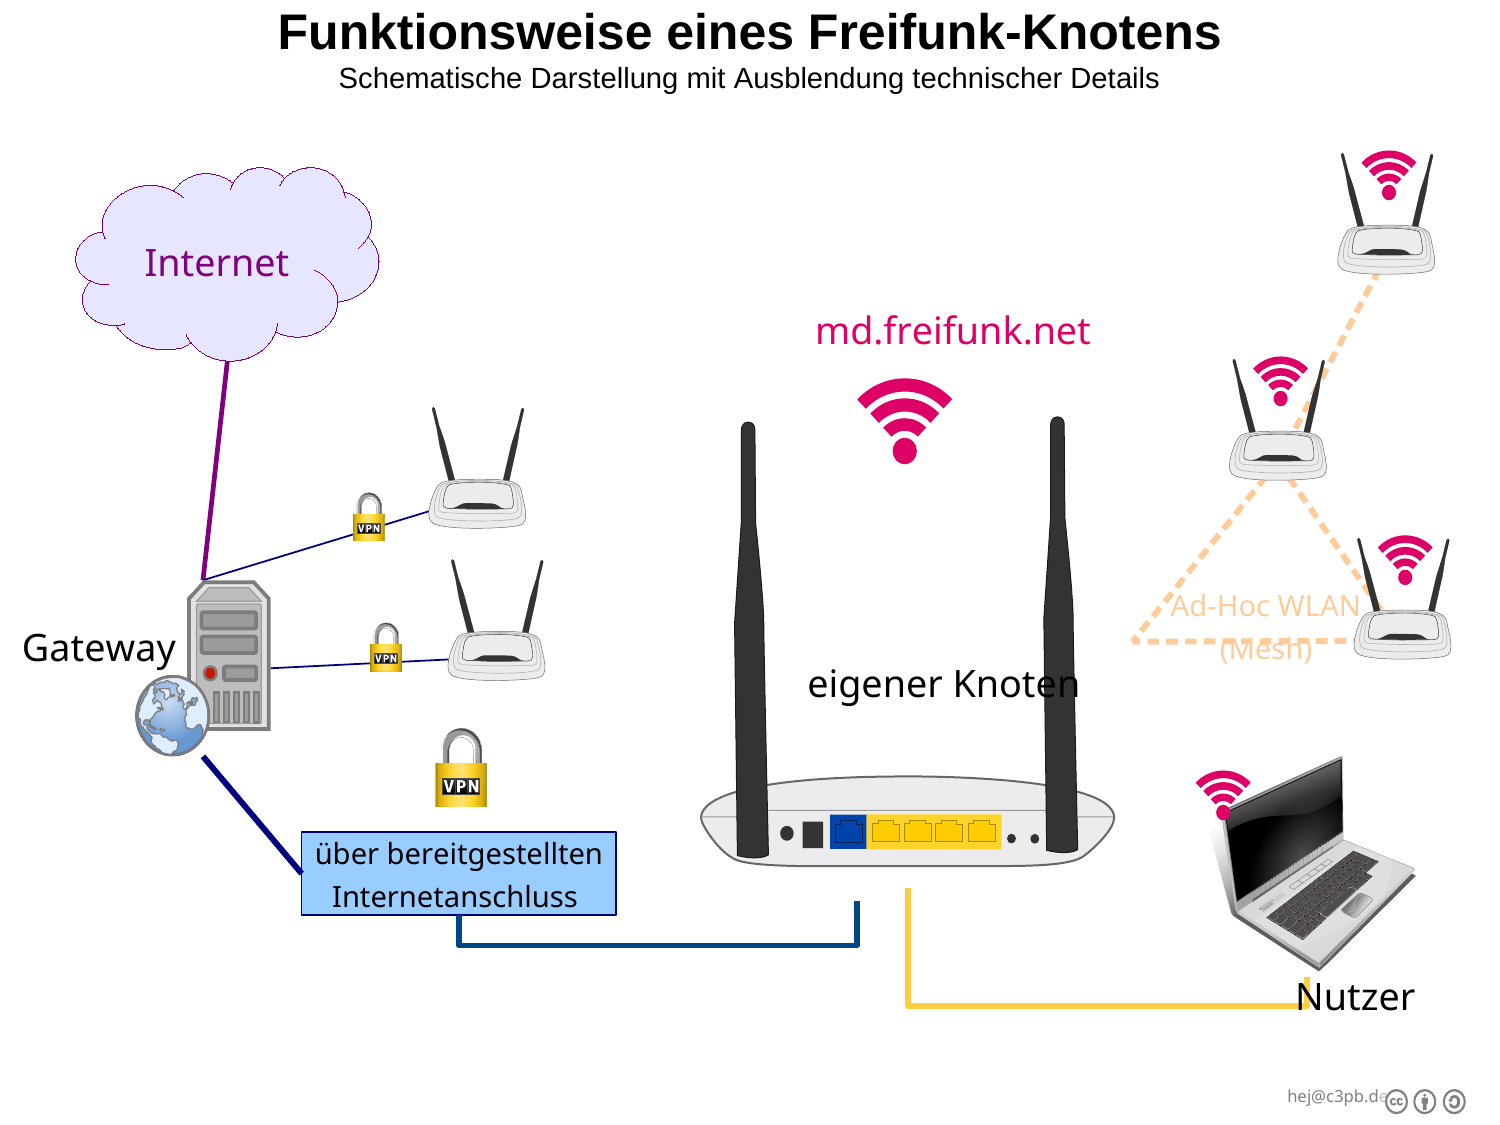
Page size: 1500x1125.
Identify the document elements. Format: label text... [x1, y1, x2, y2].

picture [682, 374, 1133, 888]
text_box Ad-Hoc WLAN (Mesh) [1155, 574, 1369, 661]
text_box eigener Knoten [791, 644, 1039, 709]
picture [1332, 147, 1441, 280]
picture [352, 491, 386, 543]
text_box Funktionsweise eines Freifunk-Knotens Schematische Darstellung mit Ausblendung technischer Details [0, 0, 1500, 134]
text_box md.freifunk.net [799, 292, 1037, 353]
text_box Internet [75, 167, 380, 362]
text_box über bereitgestellten Internetanschluss [301, 832, 617, 916]
picture [442, 554, 551, 686]
picture [1348, 532, 1457, 665]
picture [1193, 755, 1421, 977]
picture [369, 622, 403, 673]
text_box hej@c3pb.de [1287, 1082, 1416, 1118]
picture [423, 402, 532, 534]
text_box Nutzer [1279, 957, 1423, 1019]
picture [135, 580, 271, 757]
text_box [1379, 1088, 1472, 1119]
text_box Gateway [6, 609, 188, 671]
picture [434, 727, 488, 809]
picture [1223, 353, 1333, 486]
